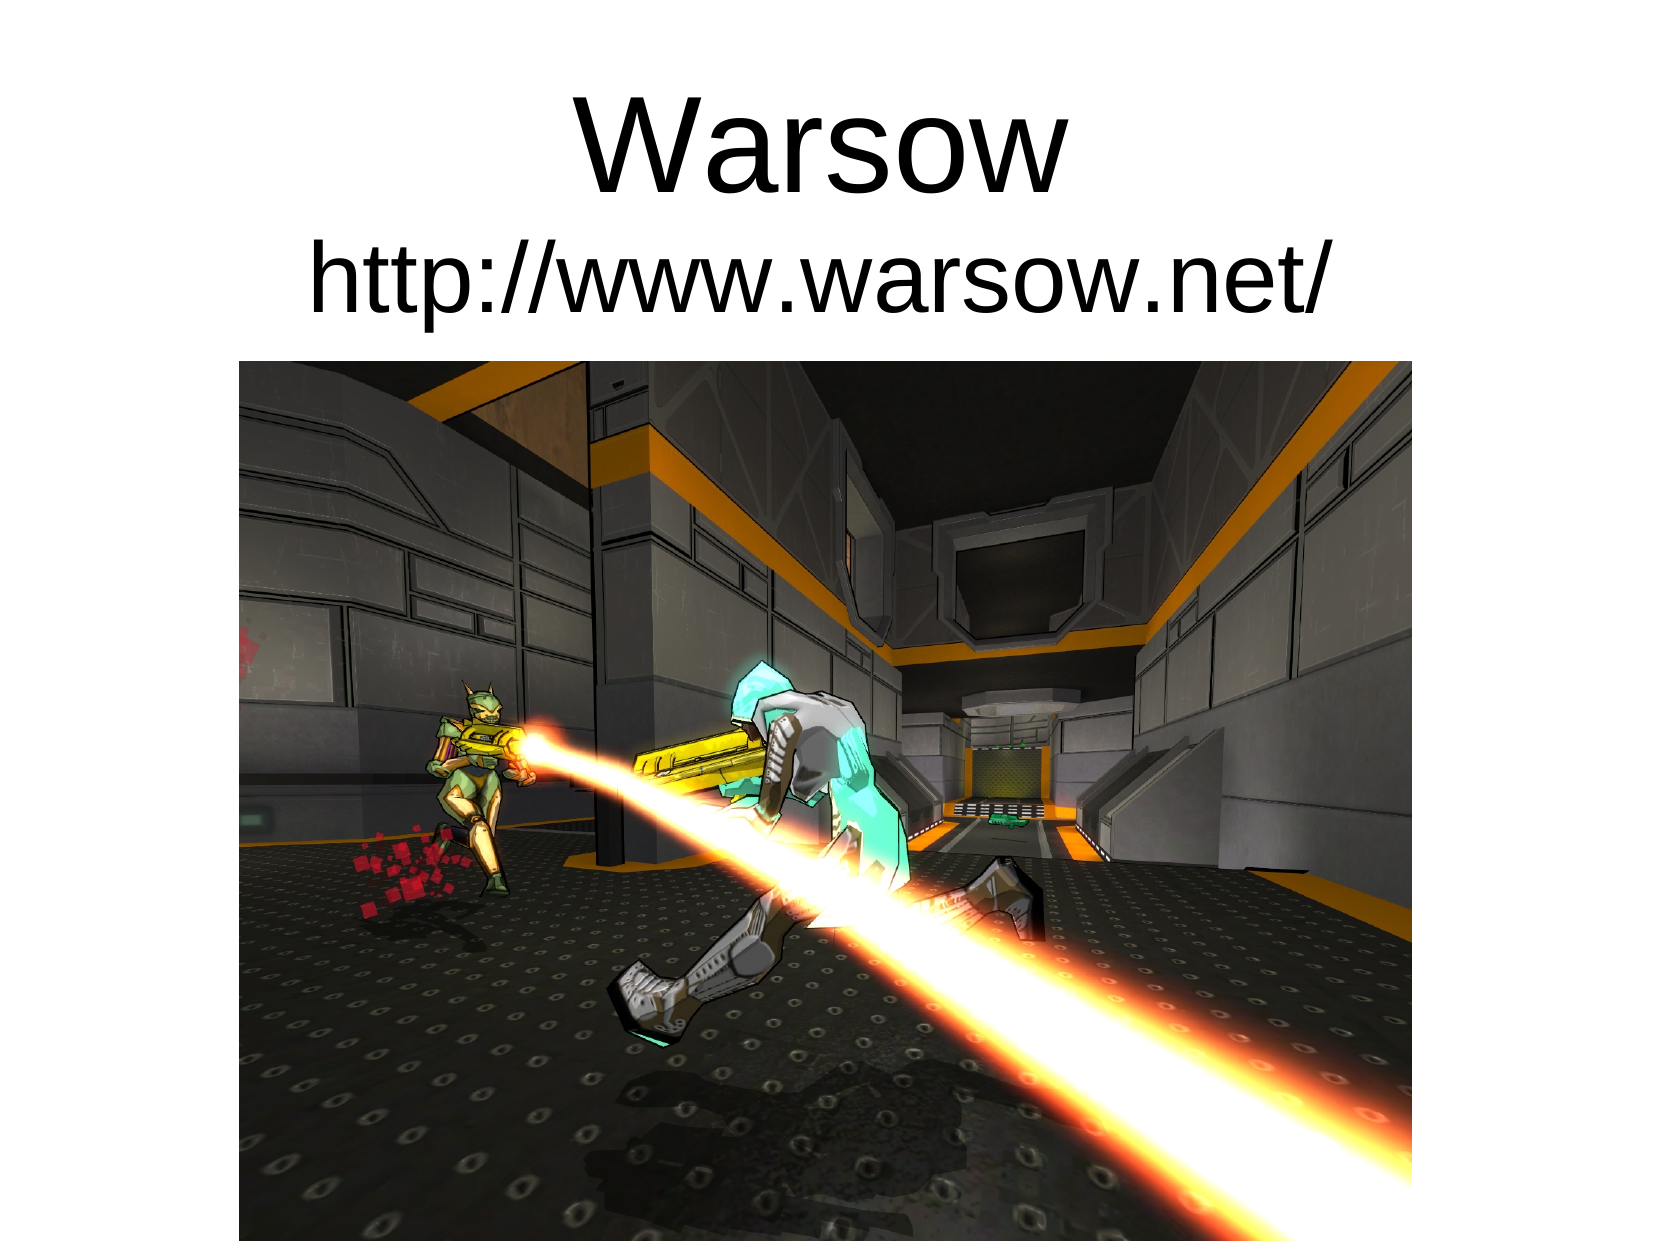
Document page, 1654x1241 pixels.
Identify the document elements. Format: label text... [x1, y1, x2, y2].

title Warsow http://www.warsow.net/ [76, 67, 1565, 334]
picture [239, 361, 1412, 1241]
